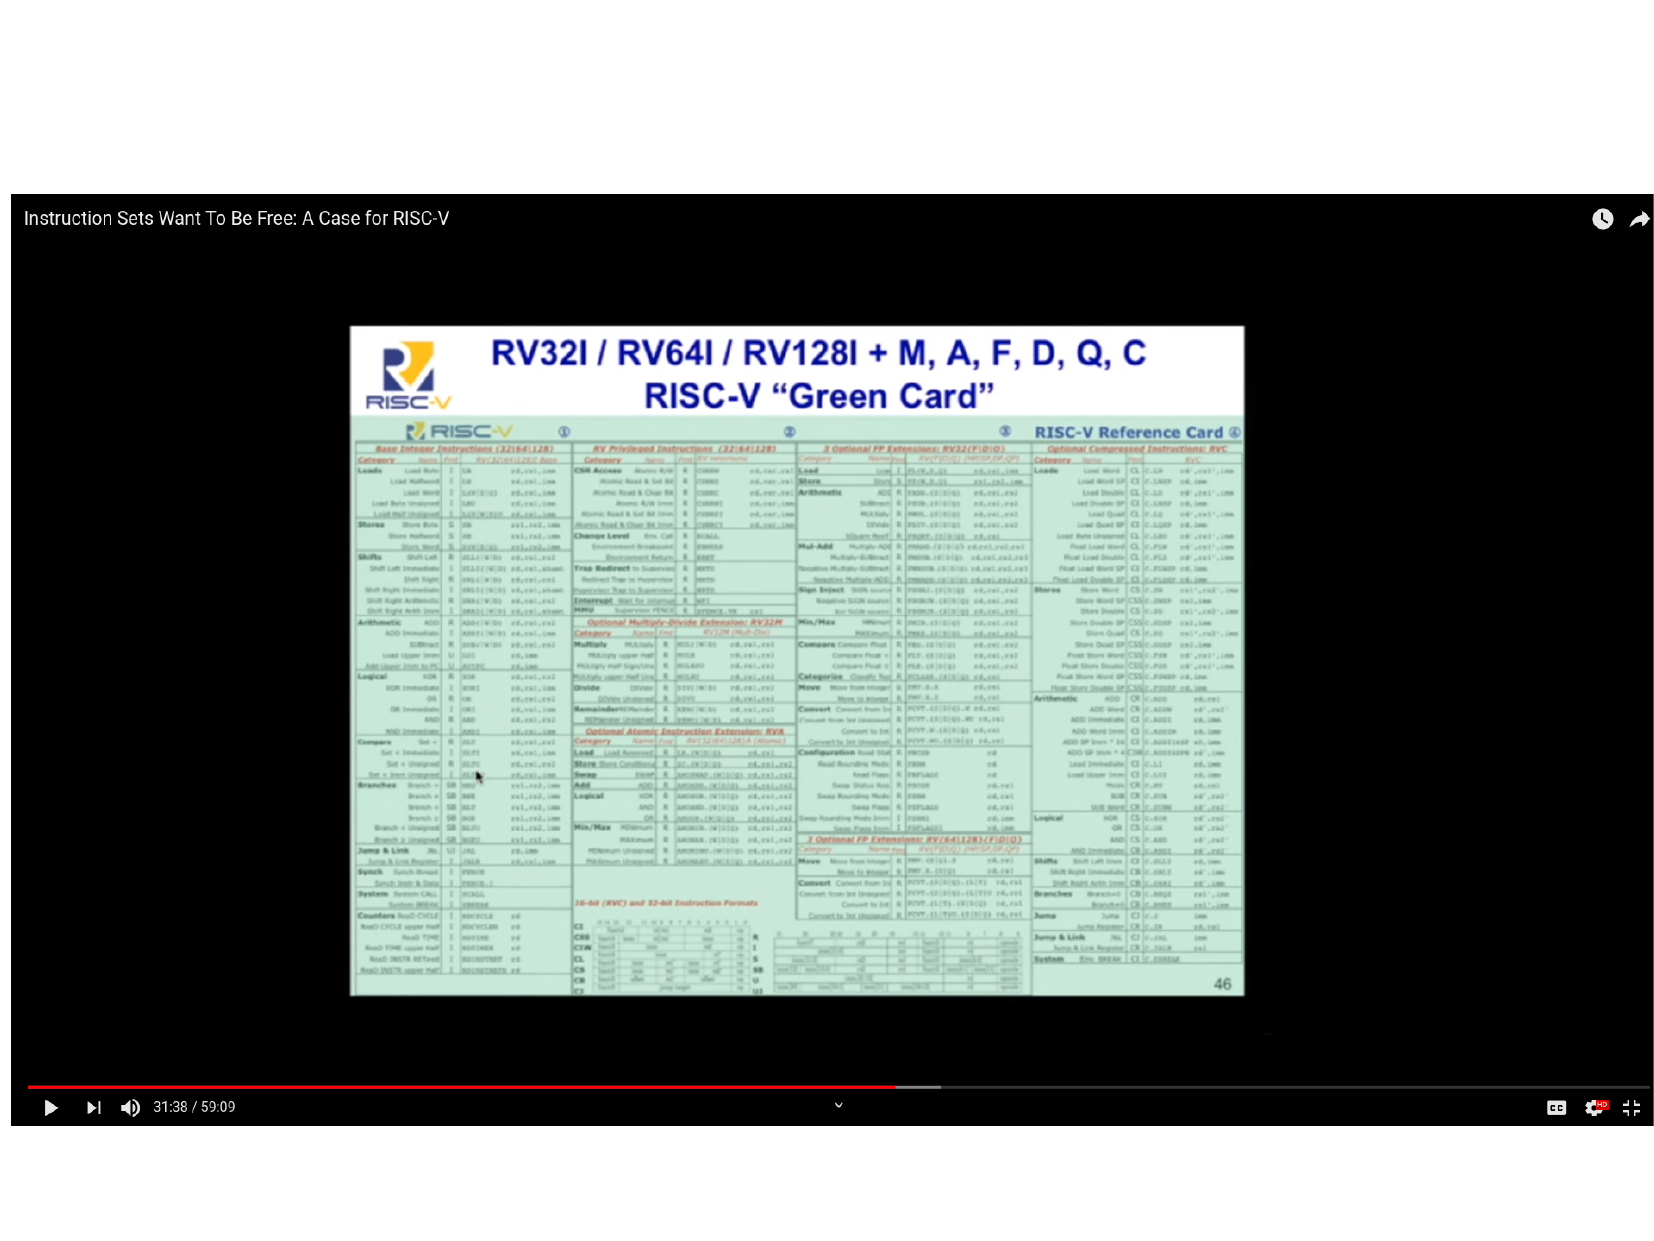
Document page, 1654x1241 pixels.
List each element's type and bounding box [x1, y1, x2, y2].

picture [11, 194, 1654, 1126]
